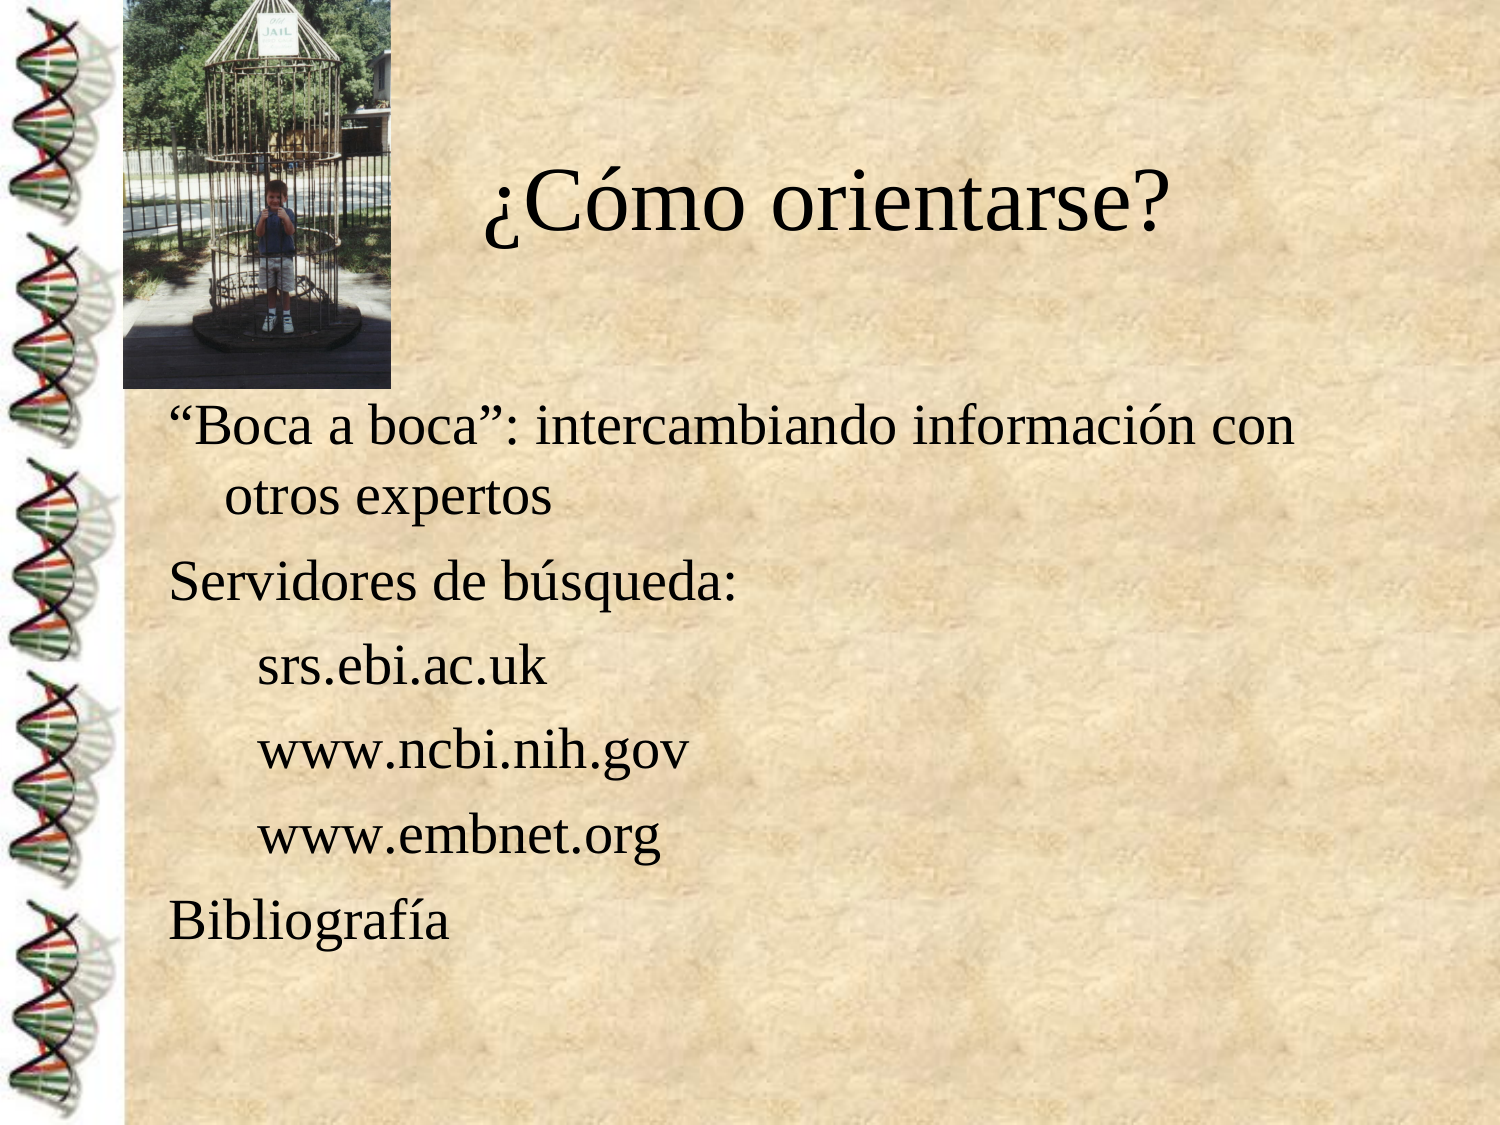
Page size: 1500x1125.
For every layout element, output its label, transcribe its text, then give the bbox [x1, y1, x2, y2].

list “Boca a boca”: intercambiando información con otros expertos Servidores de búsqueda: srs.ebi.ac.uk www.ncbi.nih.gov www.embnet.org Bibliografía [153, 379, 1429, 1074]
picture [0, 0, 1500, 1125]
title ¿Cómo orientarse? [391, 101, 1466, 290]
